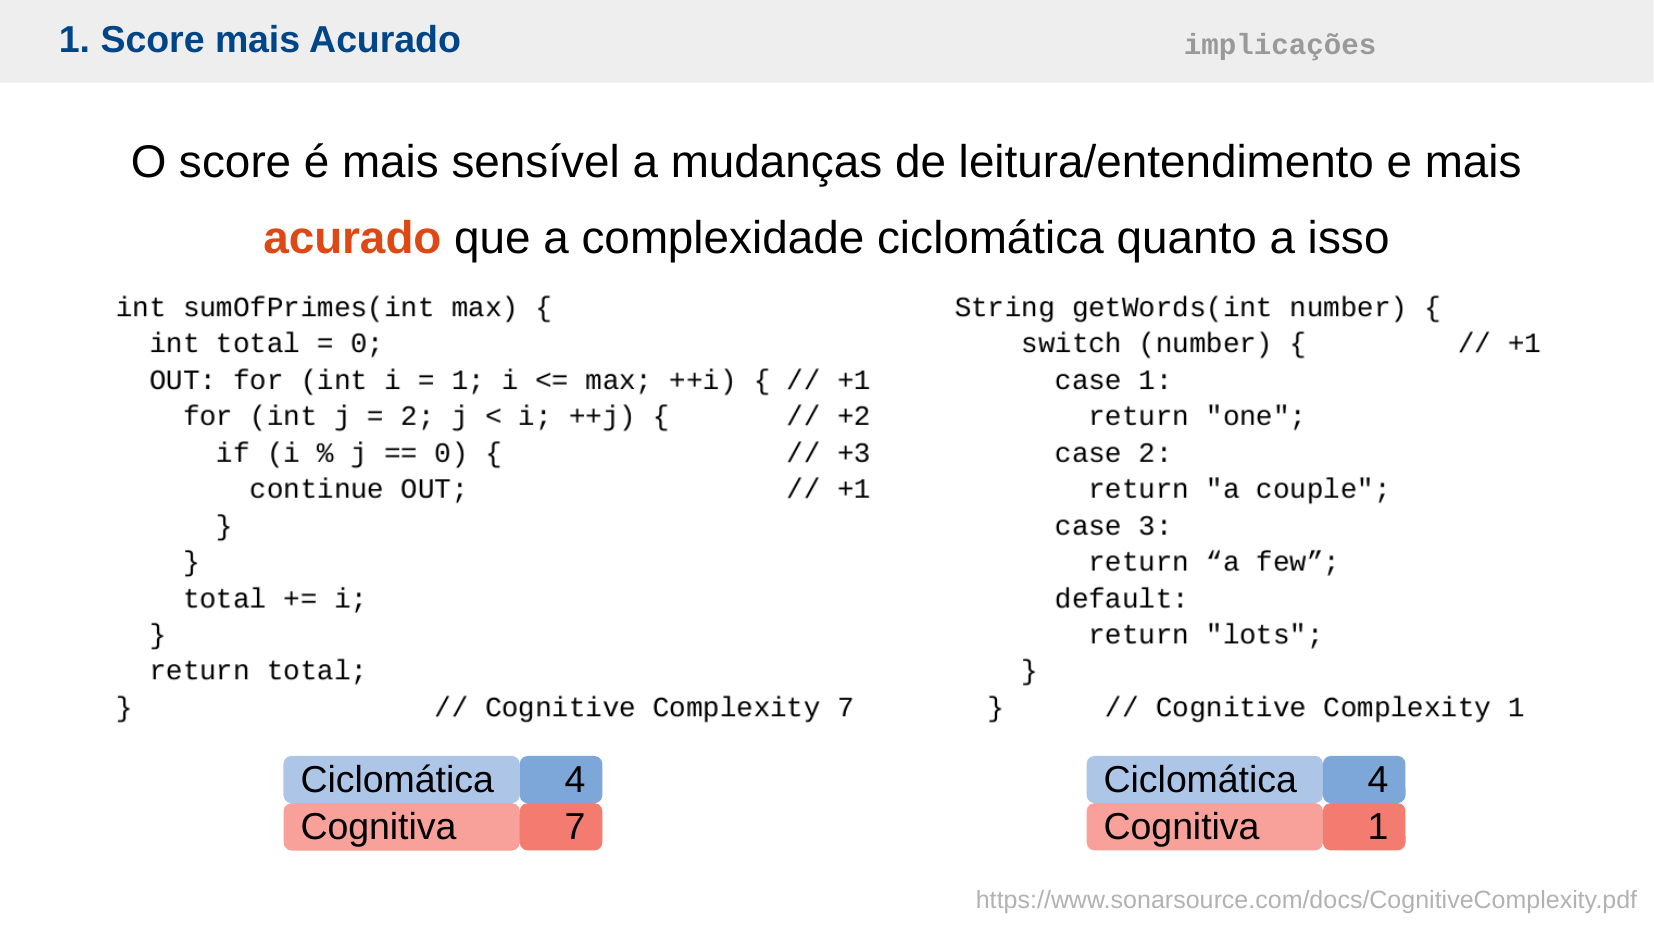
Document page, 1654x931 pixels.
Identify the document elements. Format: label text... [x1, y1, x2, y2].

picture [94, 276, 1548, 751]
text_box 4 [1322, 755, 1406, 803]
text_box Cognitiva [283, 803, 520, 851]
text_box 7 [519, 803, 603, 851]
text_box 4 [519, 755, 603, 803]
text_box 1 [1322, 803, 1406, 851]
text_box Ciclomática [283, 755, 520, 803]
text_box Ciclomática [1086, 755, 1323, 803]
text_box [0, 0, 1654, 83]
text_box implicações [1169, 23, 1644, 71]
text_box Cognitiva [1086, 803, 1323, 851]
title 1. Score mais Acurado [59, 14, 1182, 66]
text_box https://www.sonarsource.com/docs/CognitiveComplexity.pdf [0, 878, 1654, 931]
text_box O score é mais sensível a mudanças de leitura/entendimento e mais acurado que a complexidade ciclomática quanto a isso [59, 102, 1595, 296]
